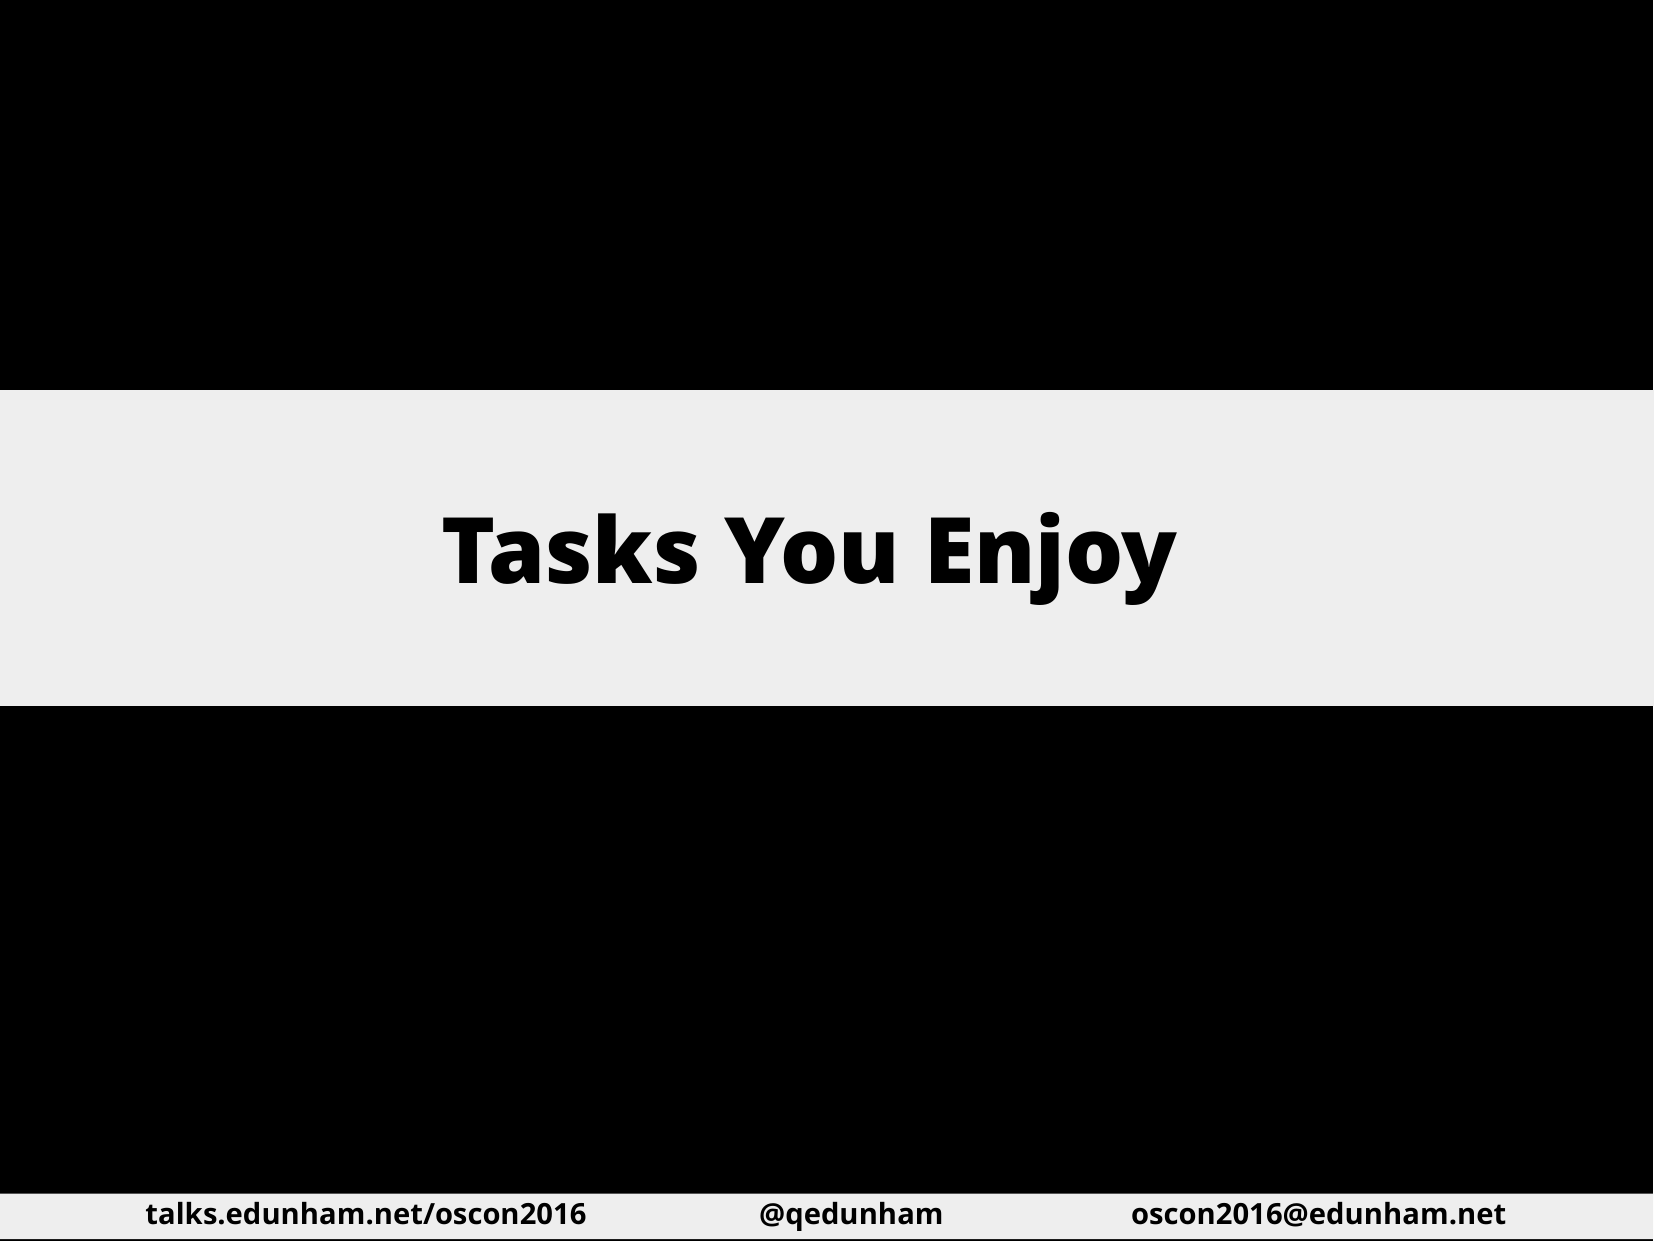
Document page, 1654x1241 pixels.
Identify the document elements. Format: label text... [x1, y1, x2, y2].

title Tasks You Enjoy [0, 390, 1621, 706]
